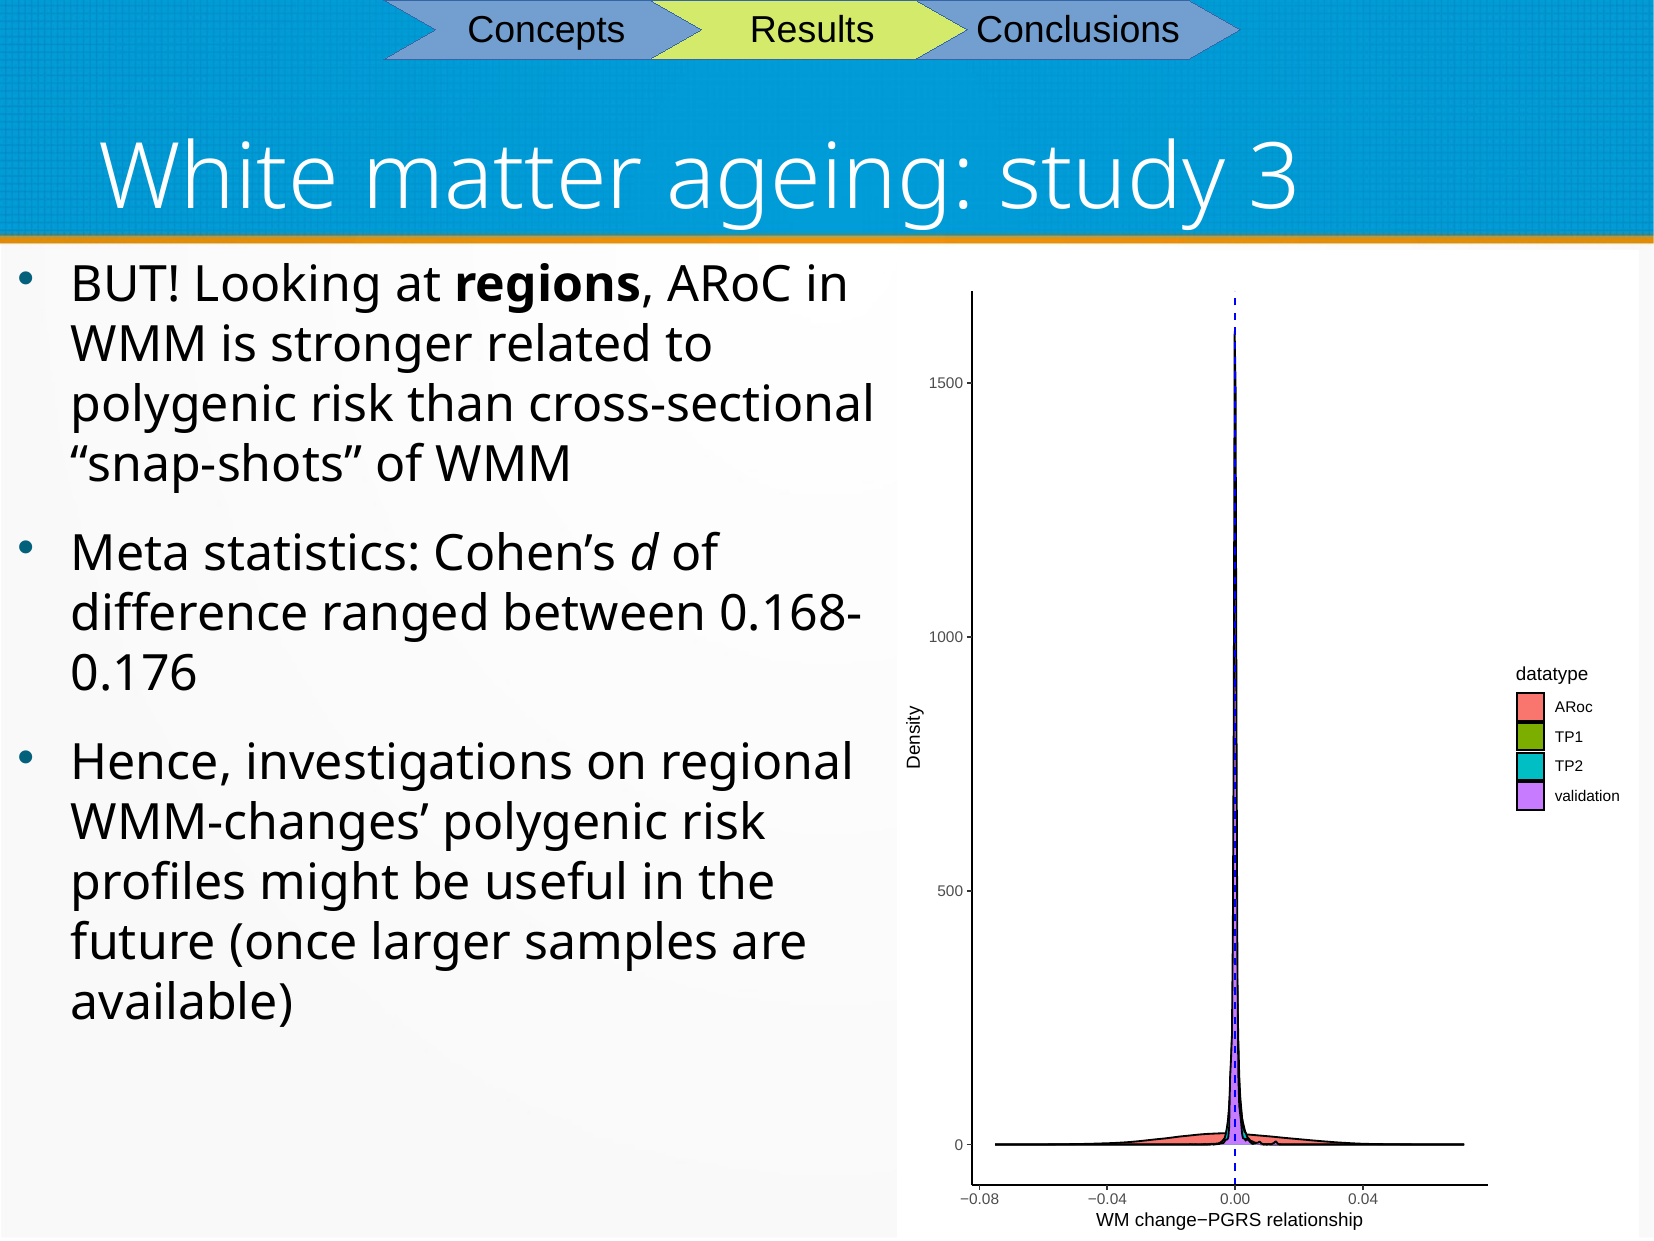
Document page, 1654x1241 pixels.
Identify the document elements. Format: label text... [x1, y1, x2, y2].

text_box Results [649, 0, 966, 60]
list BUT! Looking at regions, ARoC in WMM is stronger related to polygenic risk than cross-sectional “snap-shots” of WMM Meta statistics: Cohen’s d of difference ranged between 0.168-0.176 Hence, investigations on regional WMM-changes’ polygenic risk profiles might be useful in the future (once larger samples are available) [0, 251, 886, 1211]
title White matter ageing: study 3 [98, 19, 1654, 227]
text_box Concepts [383, 0, 700, 60]
picture [0, 233, 1654, 1241]
text_box Conclusions [915, 0, 1241, 60]
